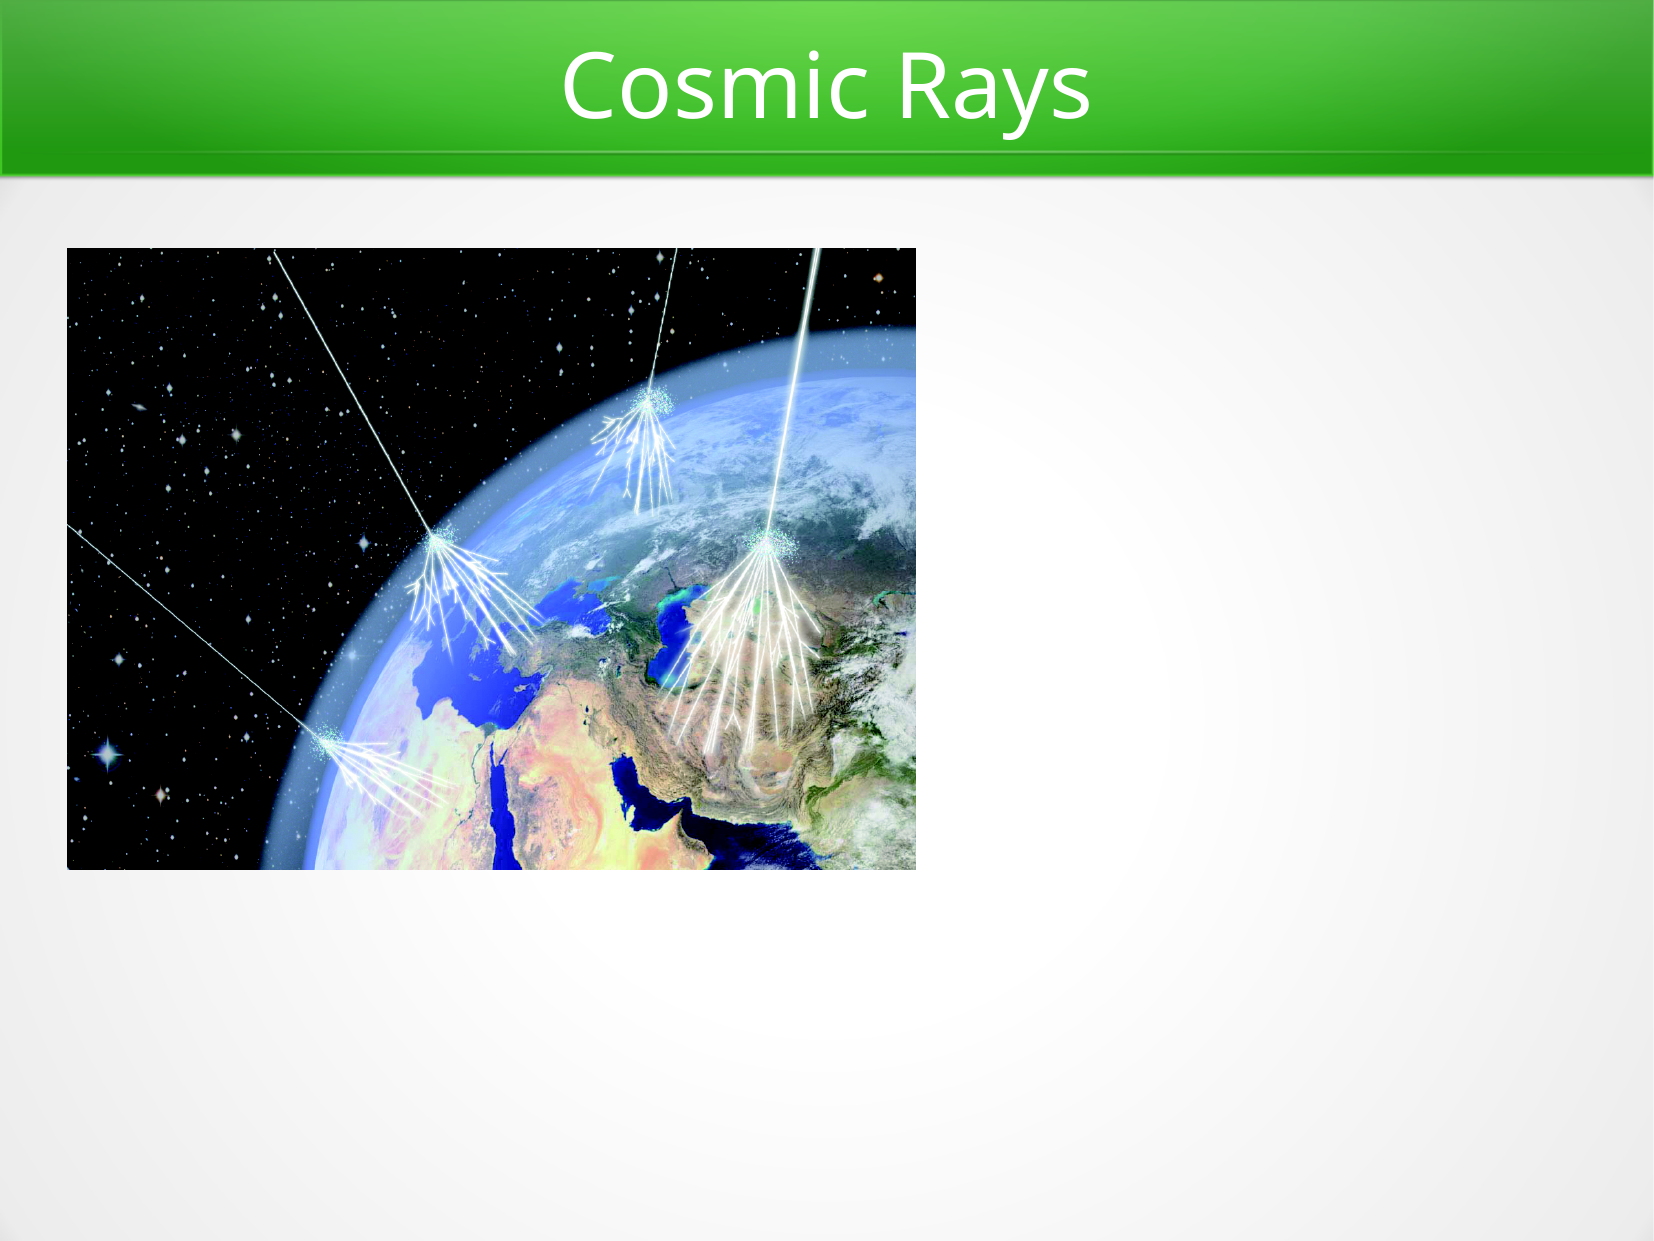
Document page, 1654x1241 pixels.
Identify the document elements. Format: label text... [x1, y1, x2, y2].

title Cosmic Rays [82, 11, 1571, 154]
picture [0, 0, 1654, 1241]
